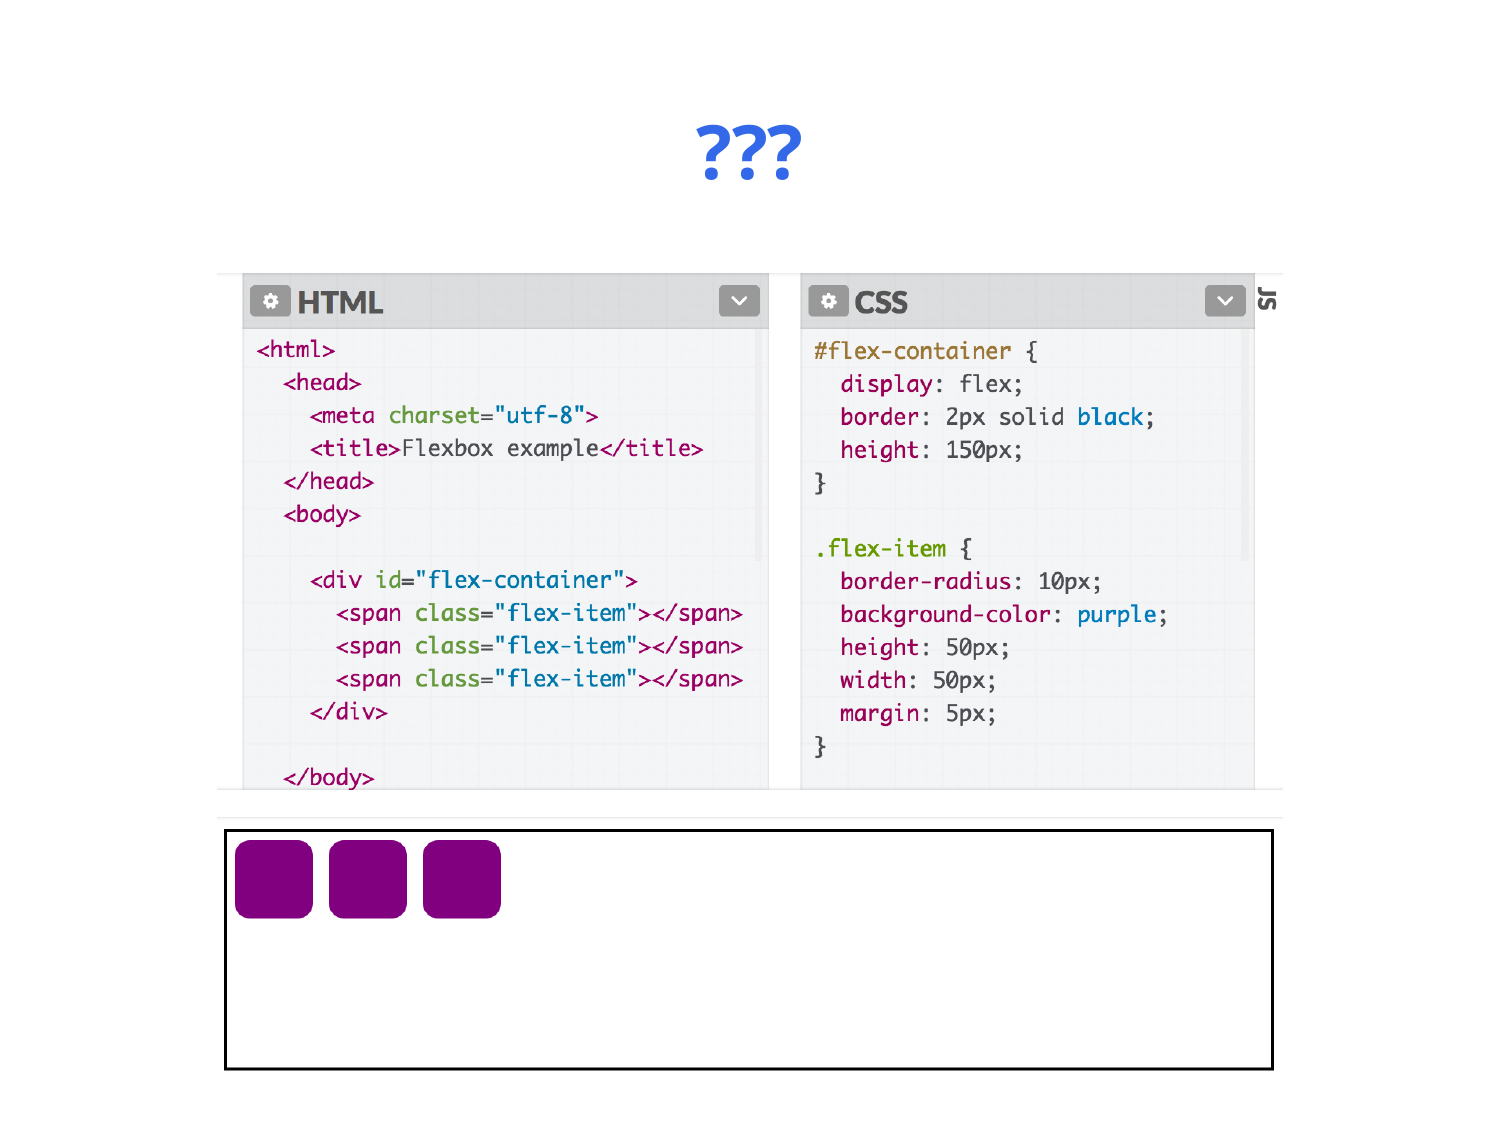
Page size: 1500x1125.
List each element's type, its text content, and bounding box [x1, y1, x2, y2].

title ??? [51, 57, 1449, 242]
picture [217, 266, 1283, 1100]
